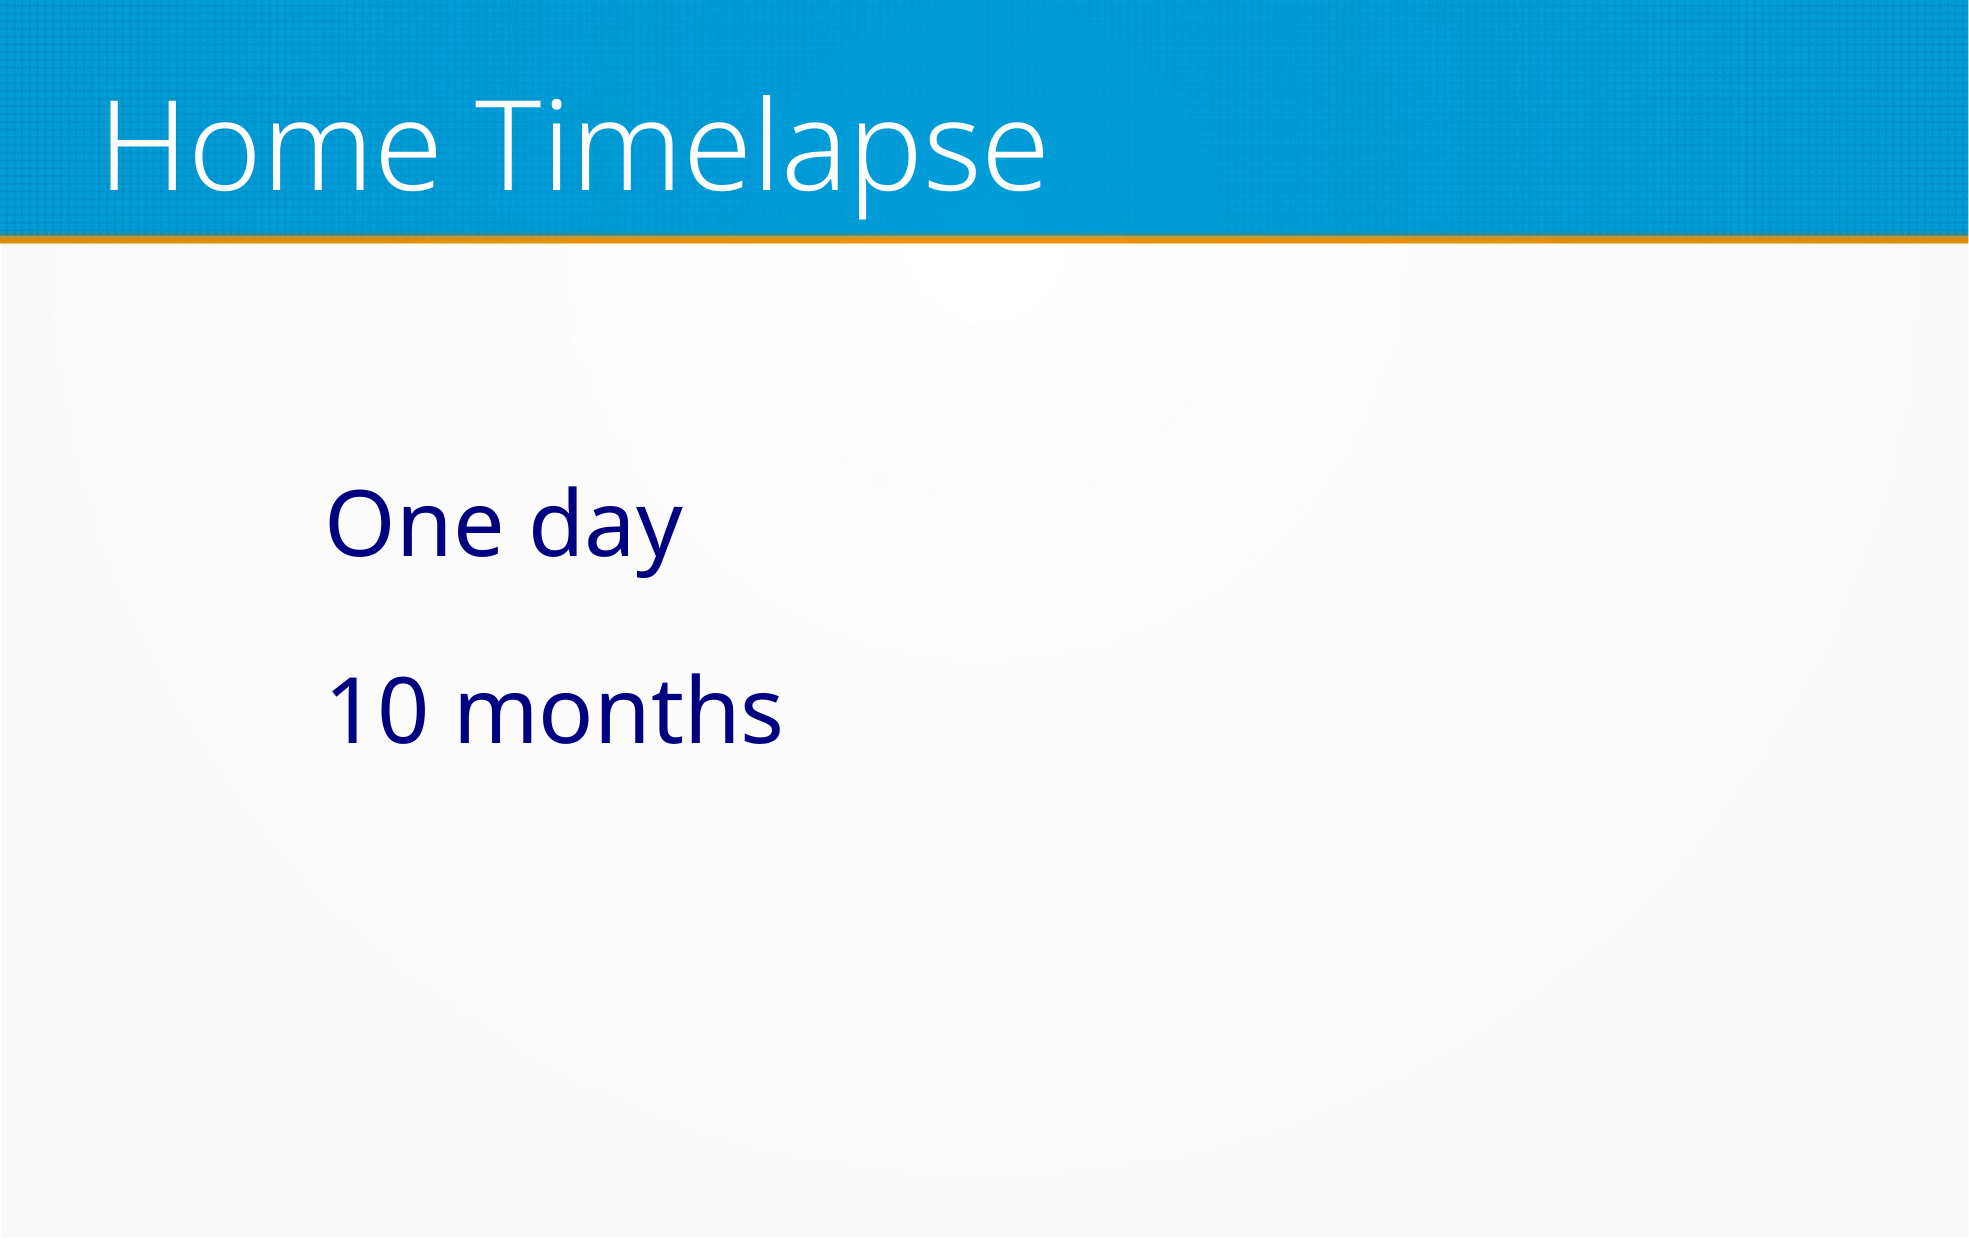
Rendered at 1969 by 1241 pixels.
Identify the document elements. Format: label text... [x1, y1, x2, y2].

picture [0, 233, 1969, 1241]
text_box One day 10 months [318, 464, 1182, 765]
title Home Timelapse [98, 19, 1870, 227]
